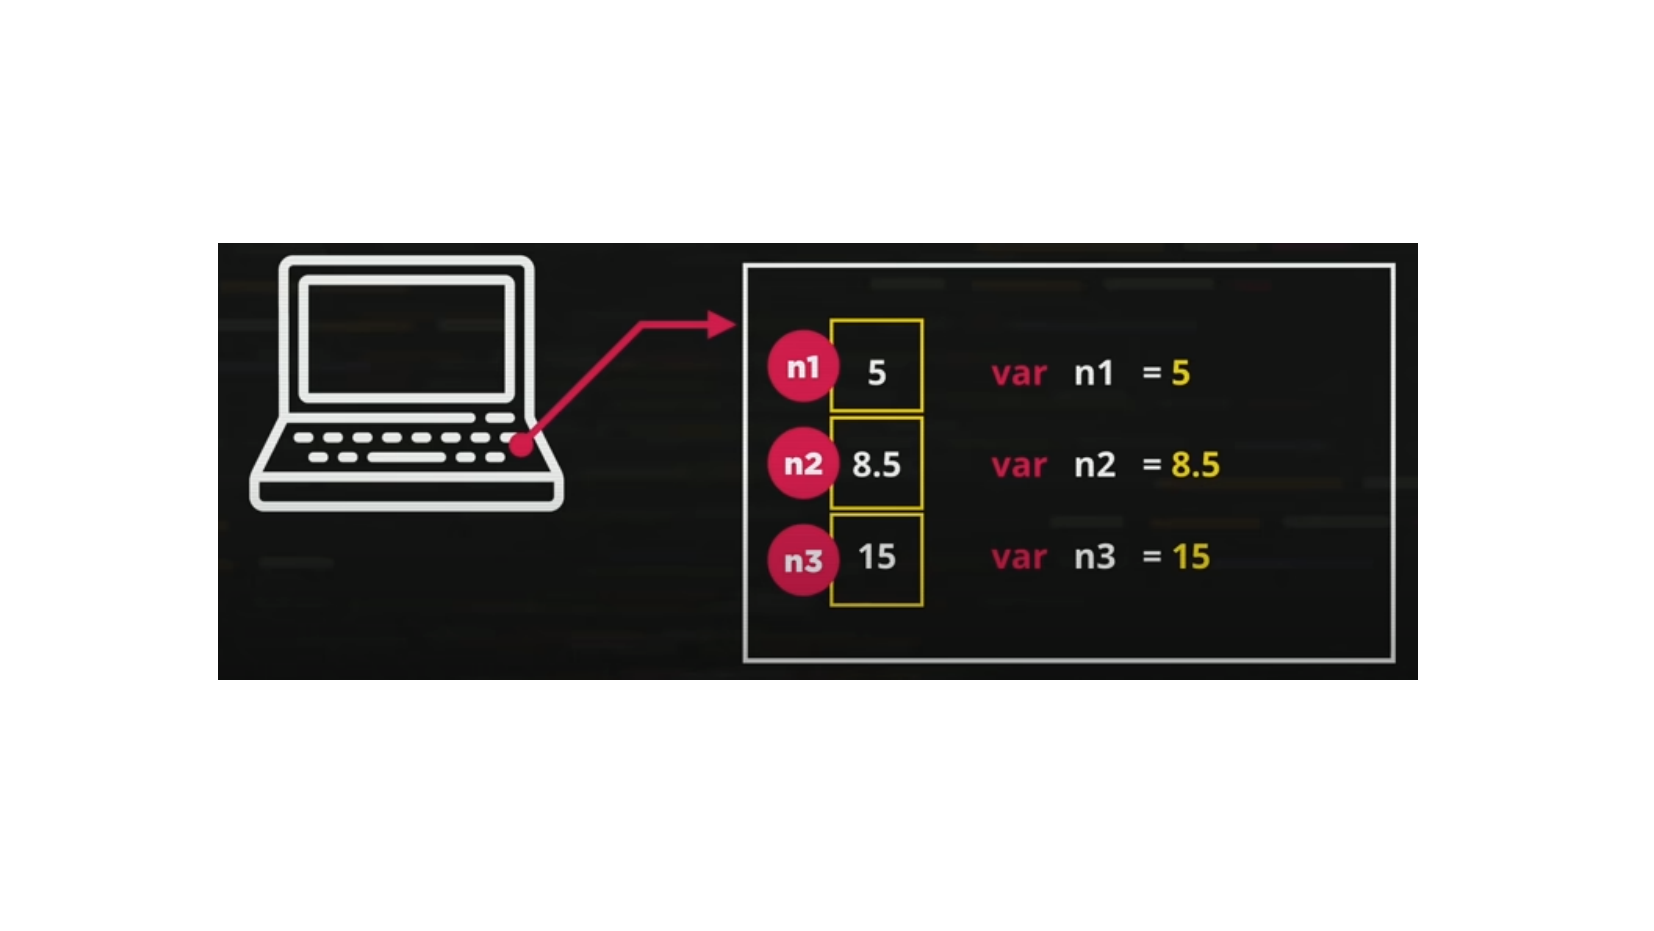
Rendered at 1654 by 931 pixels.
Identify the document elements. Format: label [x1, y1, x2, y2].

picture [218, 243, 1418, 680]
